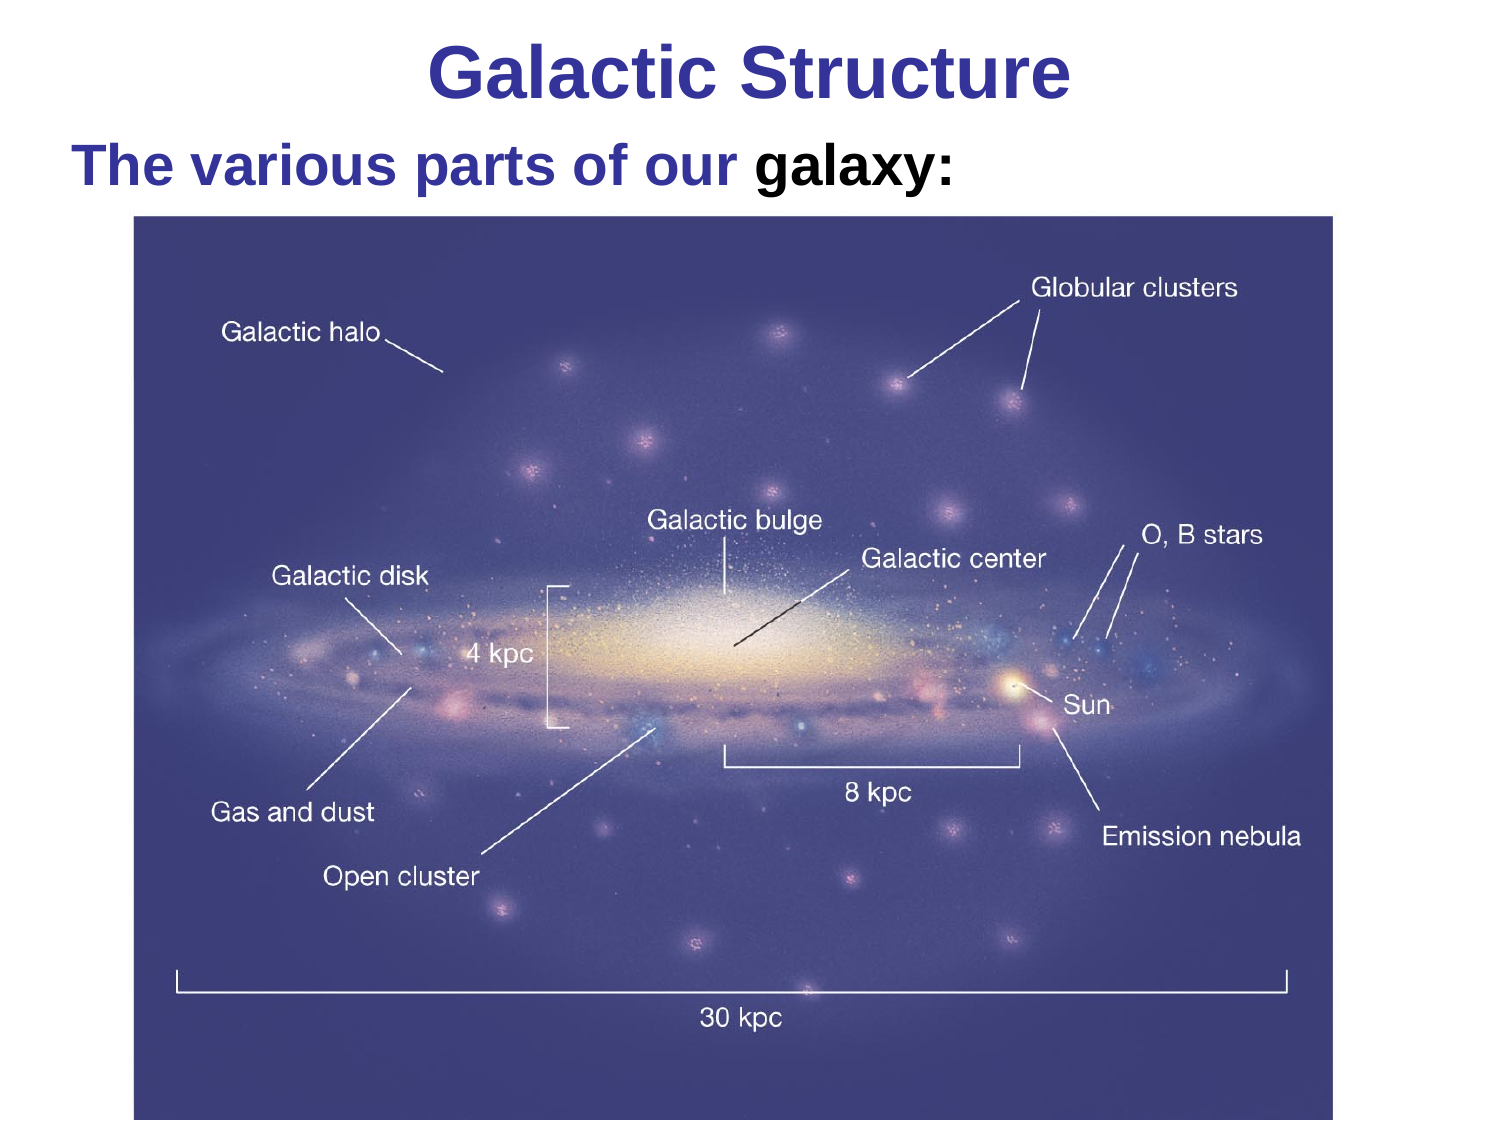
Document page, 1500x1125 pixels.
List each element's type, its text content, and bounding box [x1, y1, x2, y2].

picture [128, 210, 1339, 1120]
text_box The various parts of our galaxy: [56, 119, 1444, 206]
title Galactic Structure [75, 0, 1426, 138]
